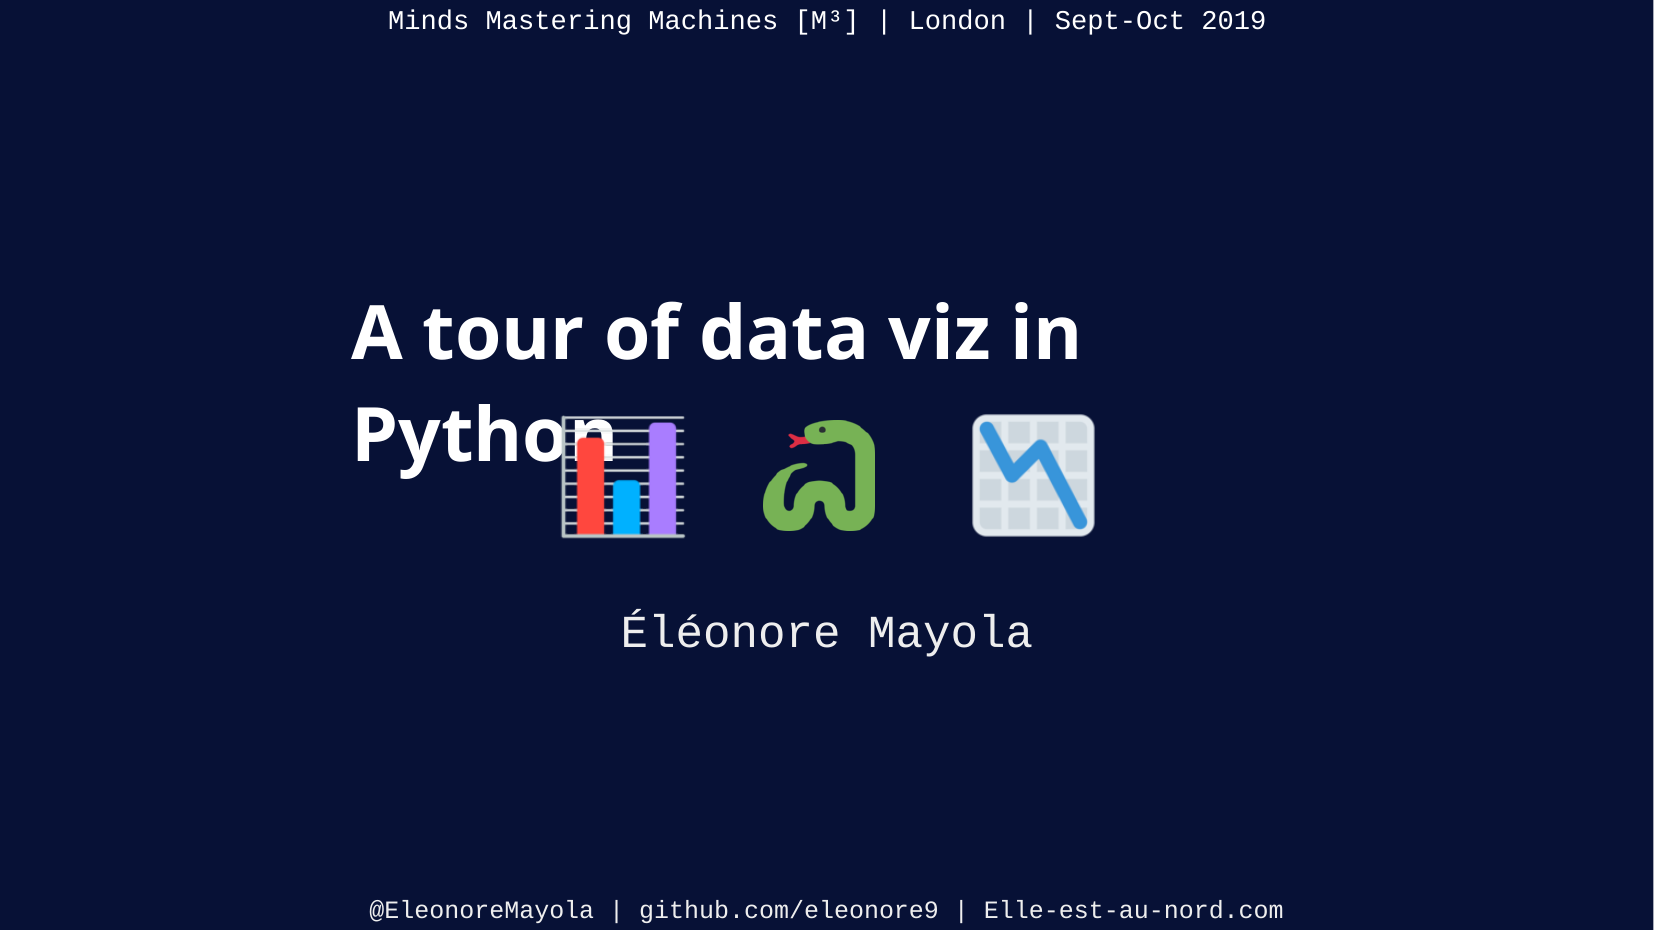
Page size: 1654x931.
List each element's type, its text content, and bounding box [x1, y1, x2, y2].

text_box Minds Mastering Machines [M³] | London | Sept-Oct 2019 [265, 0, 1388, 60]
text_box Éléonore Mayola [561, 602, 1093, 679]
text_box @EleonoreMayola | github.com/eleonore9 | Elle-est-au-nord.com [295, 862, 1359, 931]
picture [555, 407, 692, 544]
picture [763, 420, 875, 531]
picture [968, 410, 1099, 541]
text_box A tour of data viz in Python [336, 271, 1329, 375]
